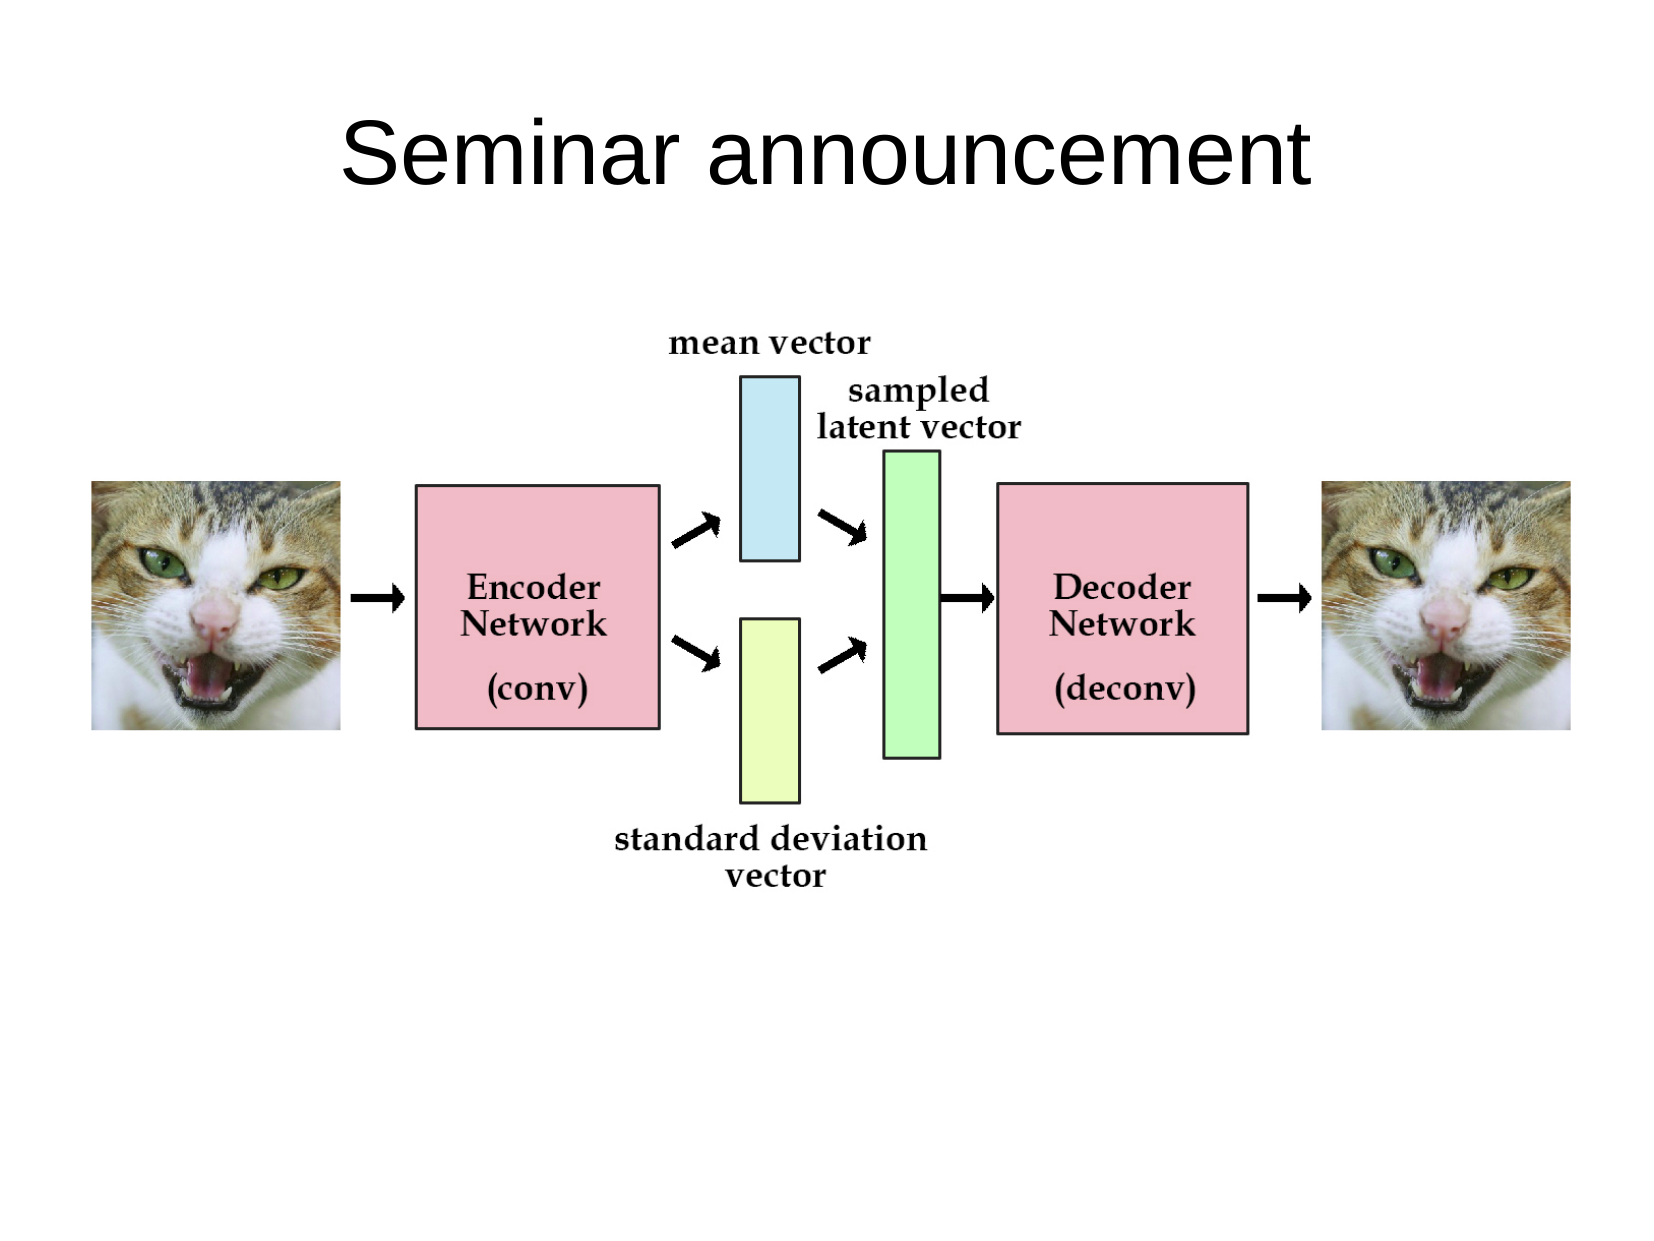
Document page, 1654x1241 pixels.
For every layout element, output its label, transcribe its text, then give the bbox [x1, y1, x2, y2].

title Seminar announcement [82, 49, 1571, 242]
picture [65, 242, 1590, 954]
